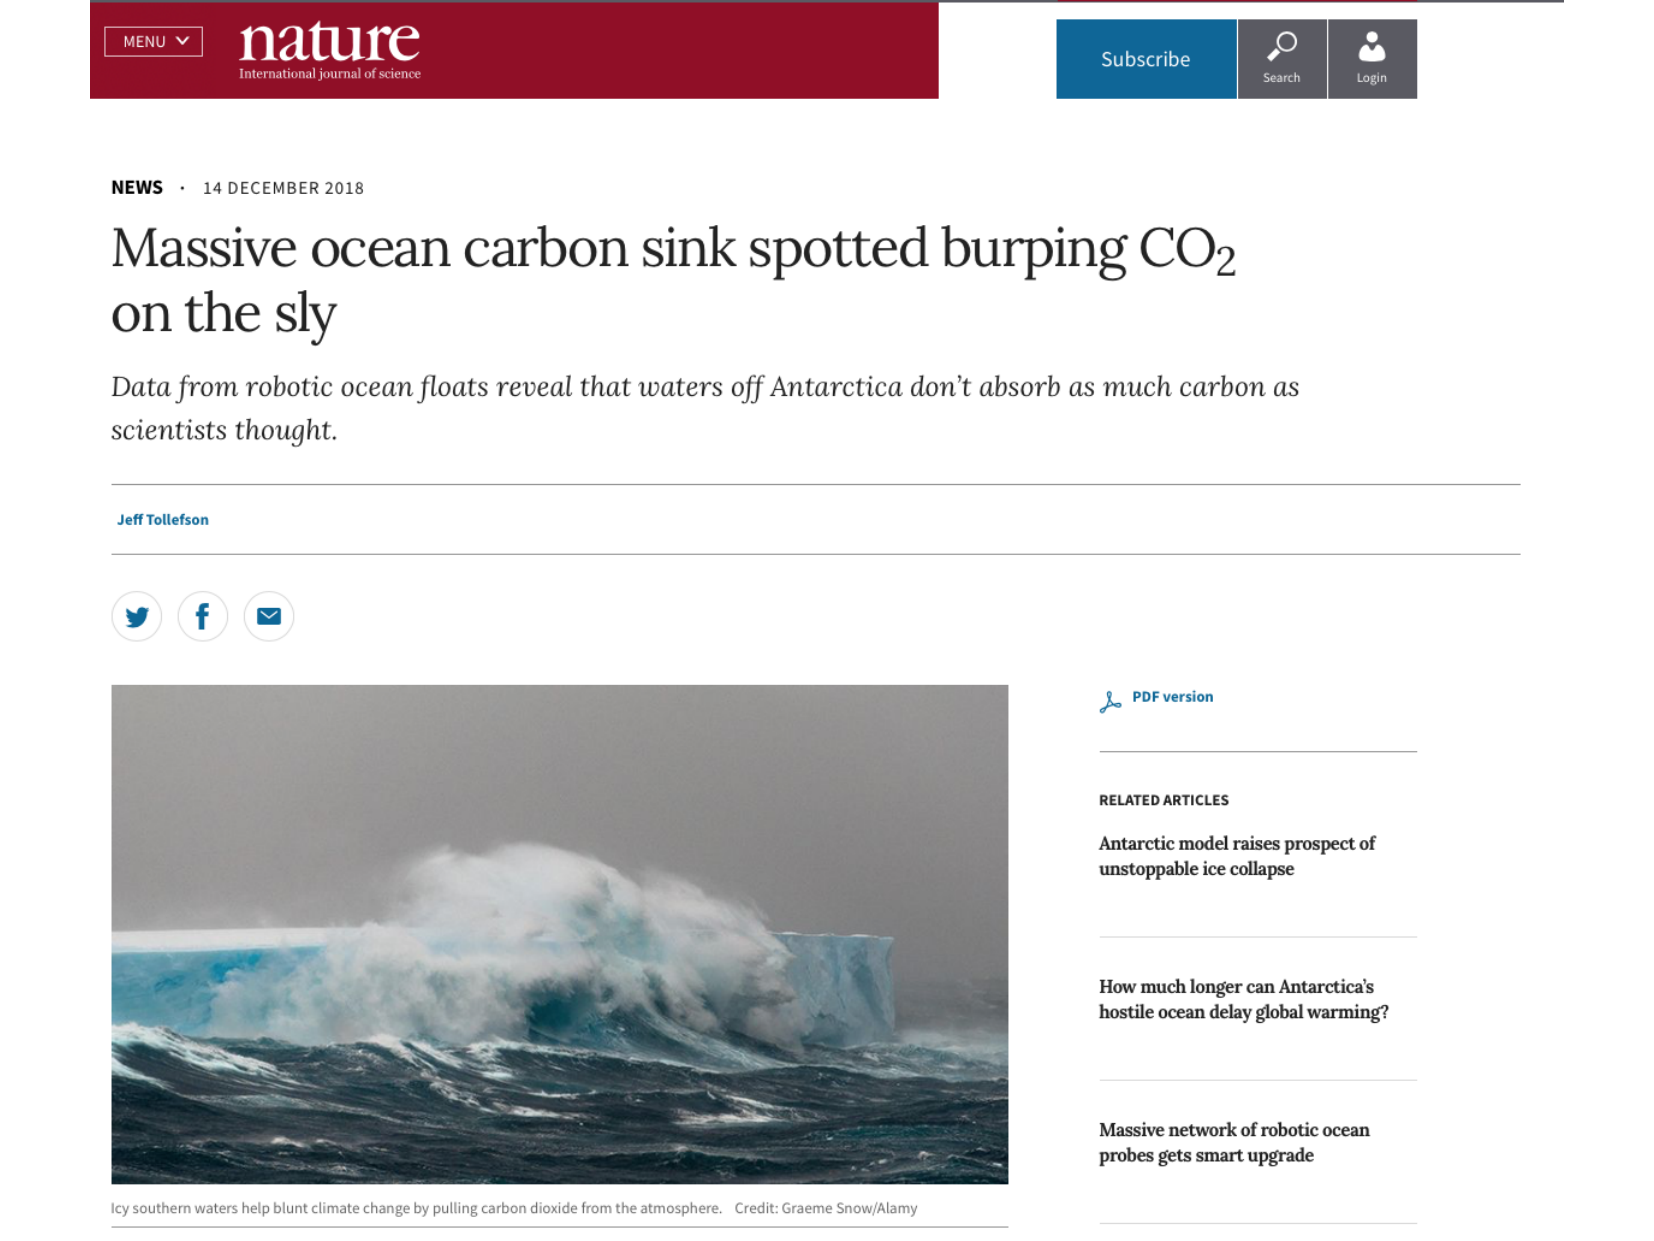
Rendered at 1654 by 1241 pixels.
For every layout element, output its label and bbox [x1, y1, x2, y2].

picture [90, 0, 1564, 1241]
